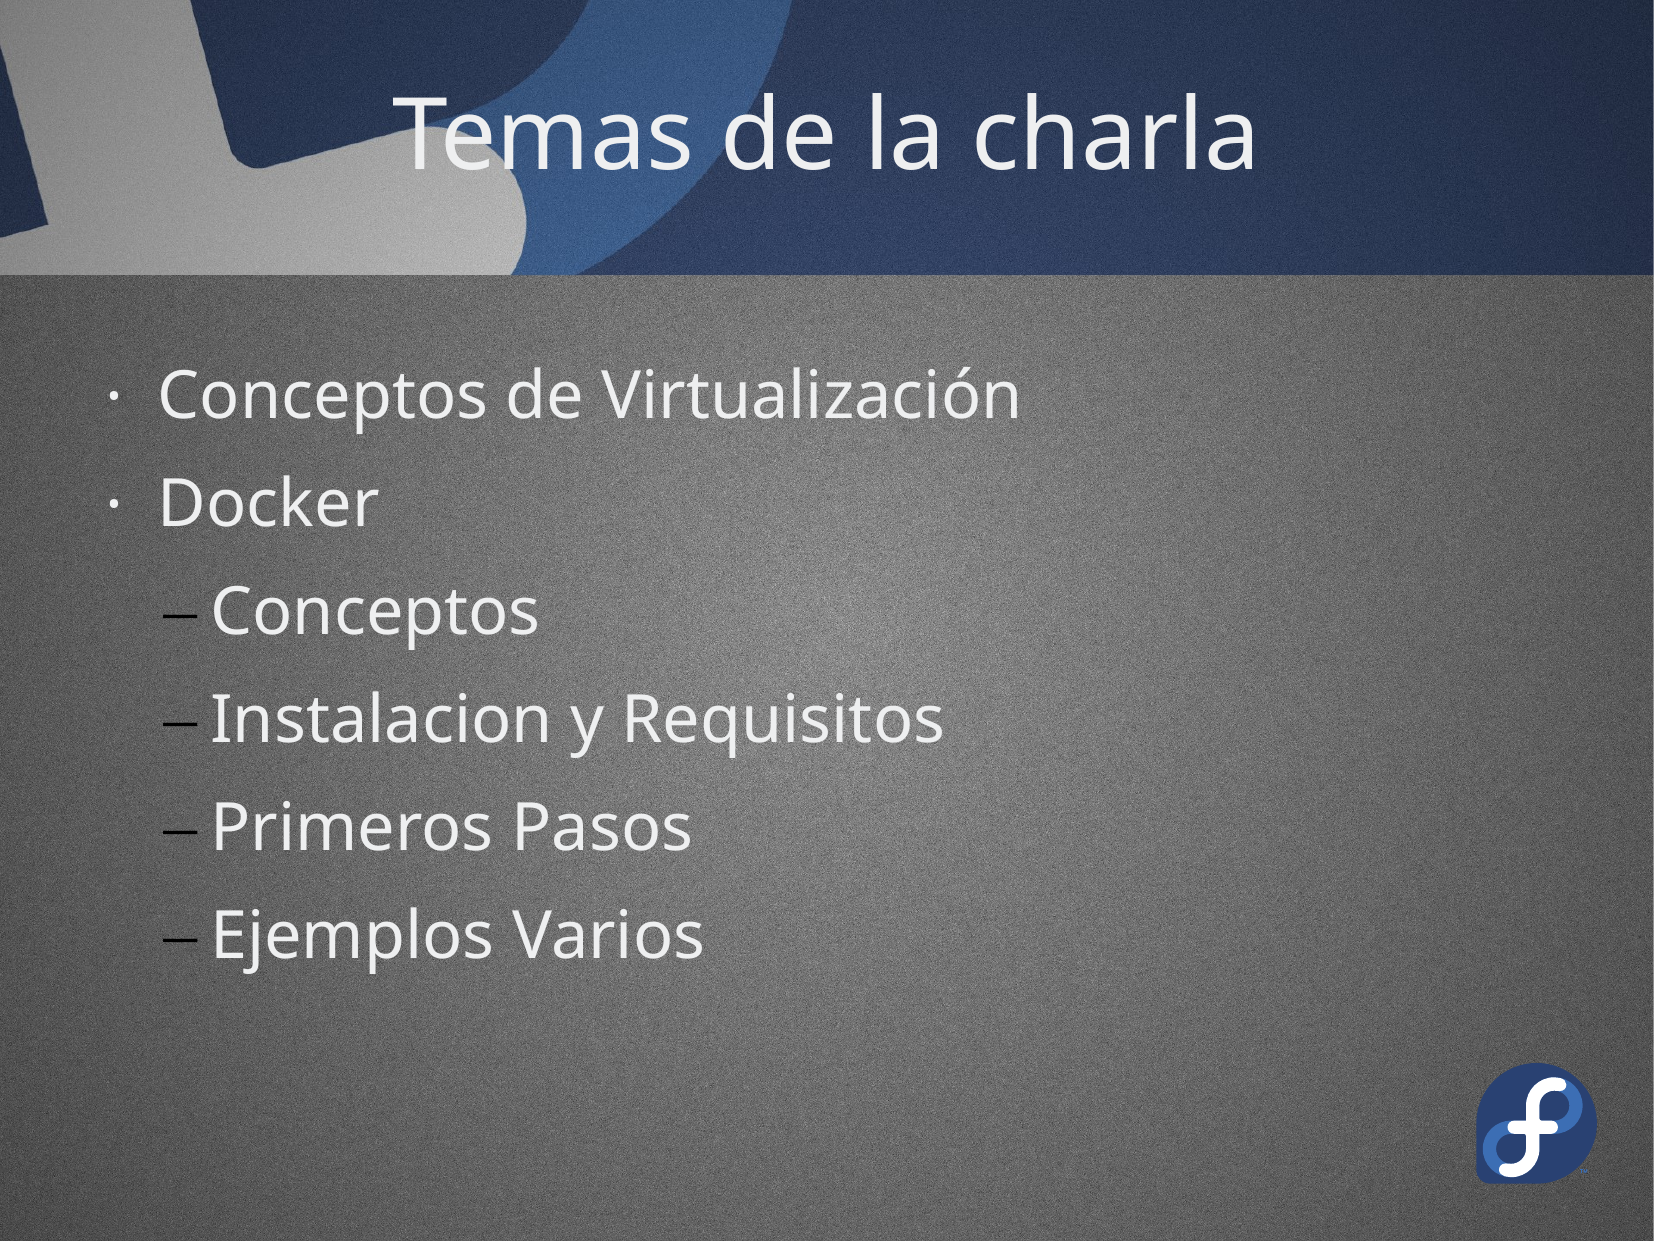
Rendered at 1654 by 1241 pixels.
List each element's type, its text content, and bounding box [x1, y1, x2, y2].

picture [0, 0, 1654, 1241]
text_box Conceptos de Virtualización Docker Conceptos Instalacion y Requisitos Primeros Pasos Ejemplos Varios [88, 354, 1565, 1064]
text_box Temas de la charla [88, 29, 1565, 237]
